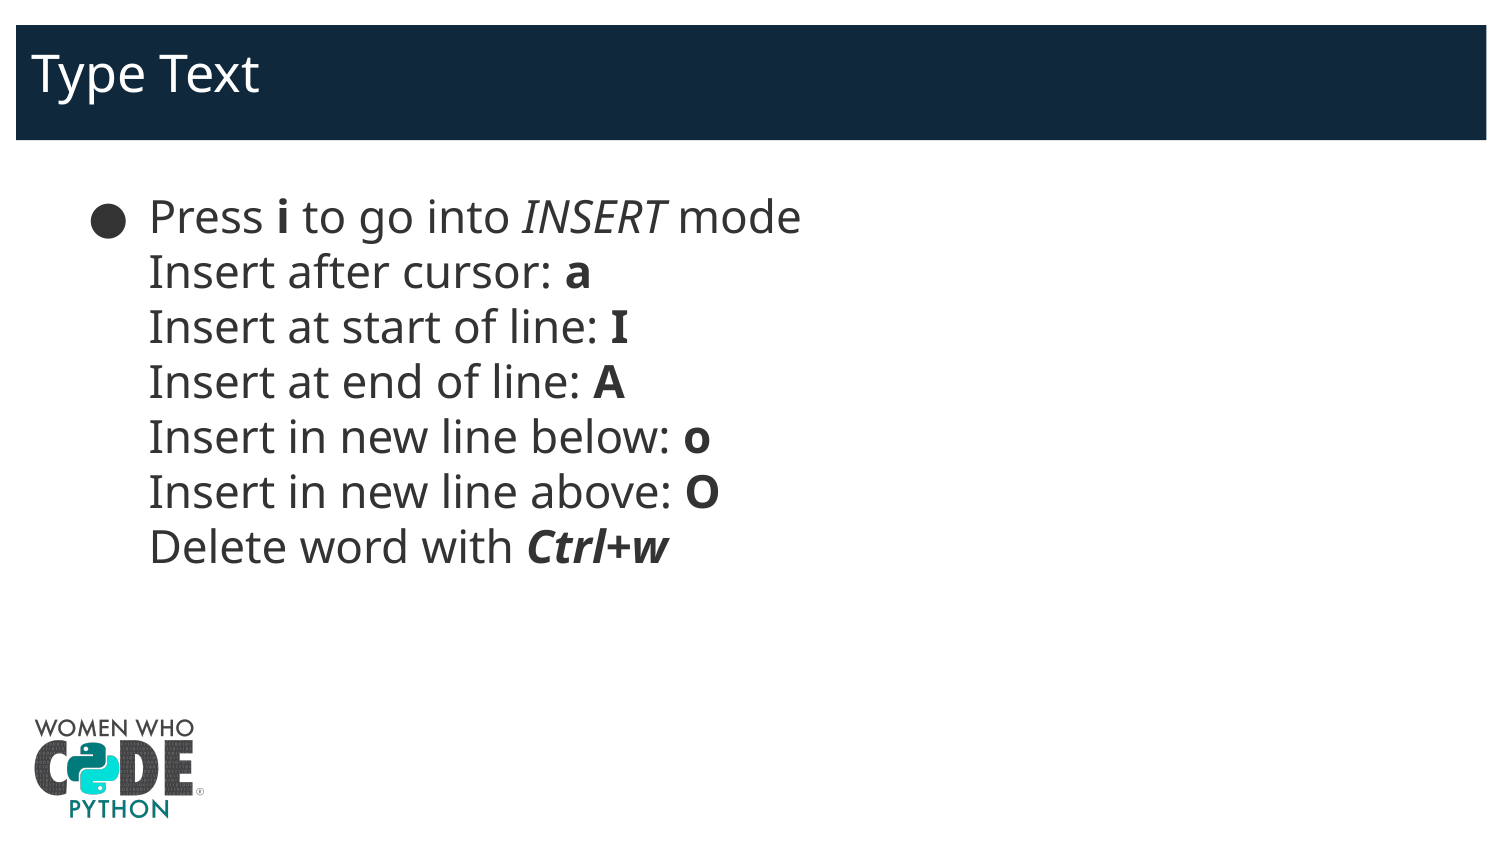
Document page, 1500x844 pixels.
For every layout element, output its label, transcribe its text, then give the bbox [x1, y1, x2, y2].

text_box Type Text [16, 25, 1487, 141]
title Press i to go into INSERT mode Insert after cursor: a Insert at start of line: I Insert at end of line: A Insert in new line below: o Insert in new line above: O Delete word with Ctrl+w [58, 172, 1442, 775]
picture [19, 704, 213, 833]
